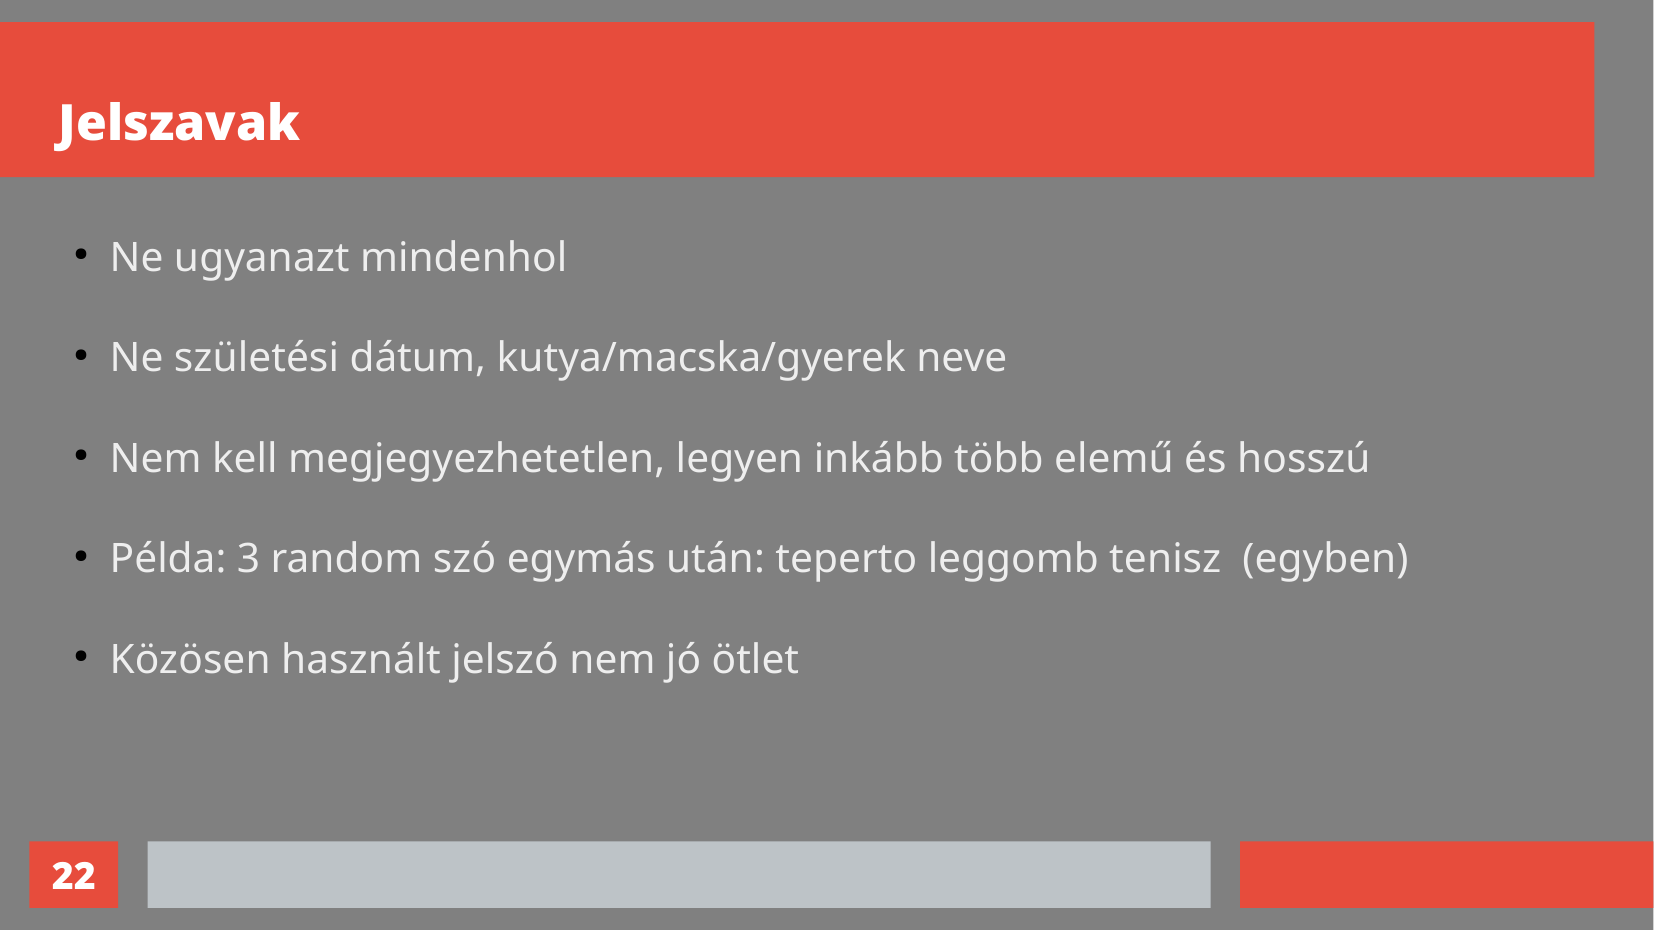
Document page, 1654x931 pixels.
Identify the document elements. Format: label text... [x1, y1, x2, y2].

title Jelszavak [58, 44, 1595, 155]
list Ne ugyanazt mindenhol Ne születési dátum, kutya/macska/gyerek neve Nem kell megjegyezhetetlen, legyen inkább több elemű és hosszú Példa: 3 random szó egymás után: teperto leggomb tenisz (egyben) Közösen használt jelszó nem jó ötlet [74, 227, 1614, 828]
